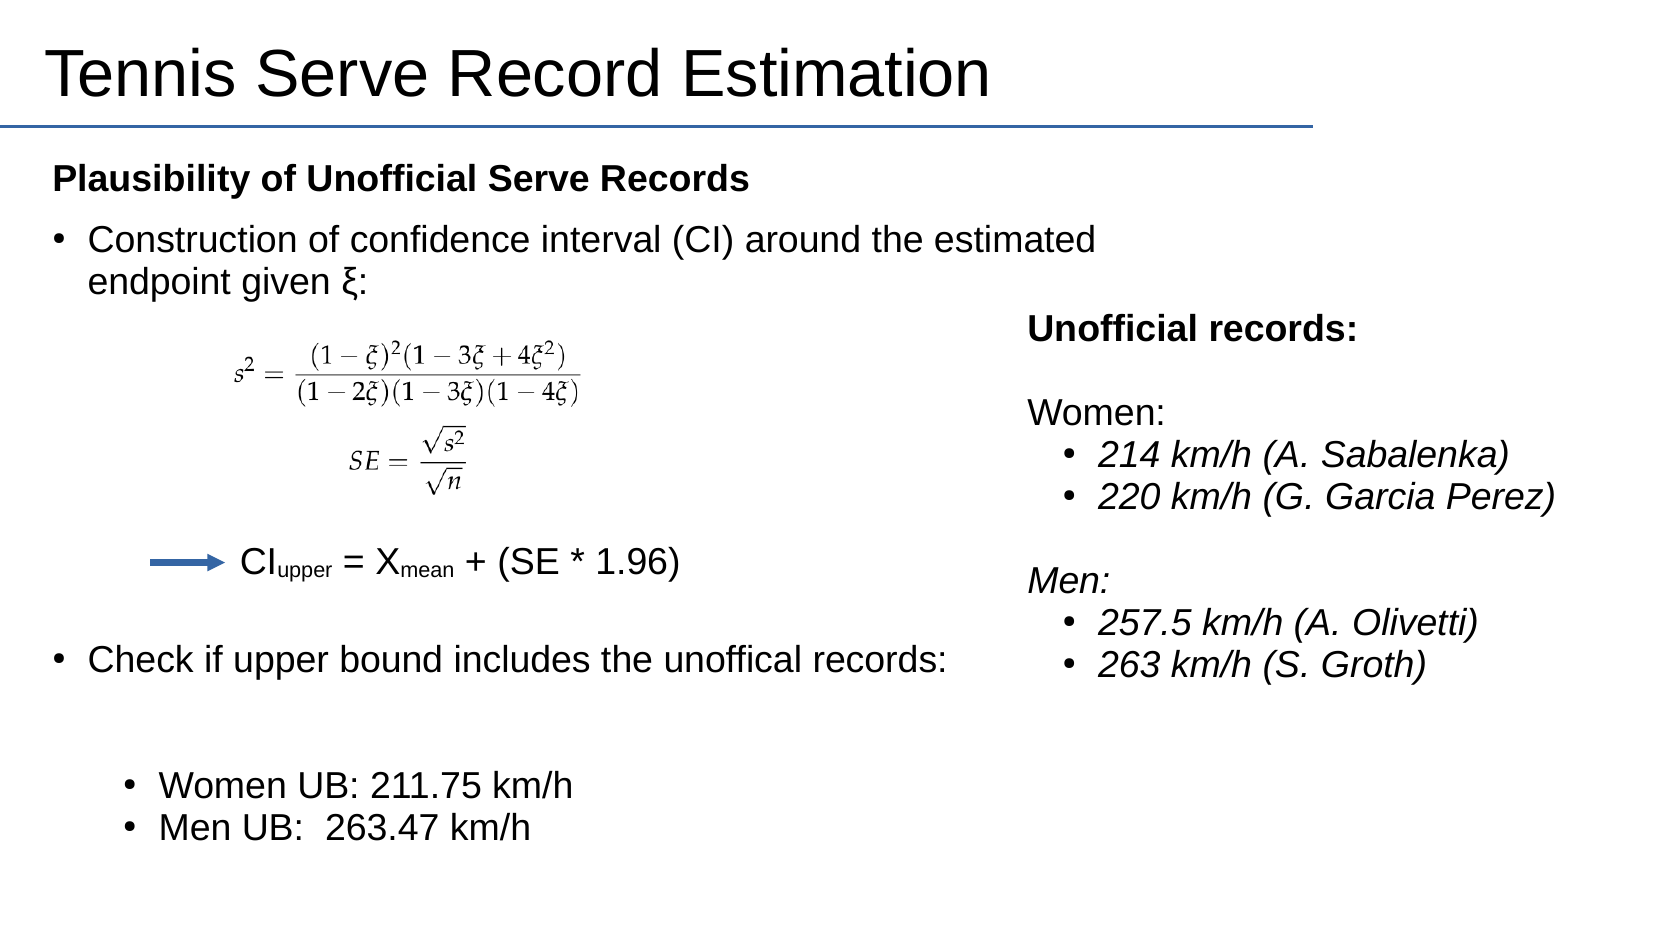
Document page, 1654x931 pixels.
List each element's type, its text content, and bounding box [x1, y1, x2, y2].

text_box Construction of confidence interval (CI) around the estimated endpoint given ξ: Check if upper bound includes the unoffical records: Women UB: 211.75 km/h Men UB: 263.47 km/h [37, 211, 1163, 898]
text_box Plausibility of Unofficial Serve Records [37, 150, 826, 211]
picture [215, 335, 638, 510]
text_box Unofficial records: Women: 214 km/h (A. Sabalenka) 220 km/h (G. Garcia Perez) Men: 257.5 km/h (A. Olivetti) 263 km/h (S. Groth) [1012, 300, 1613, 735]
title Tennis Serve Record Estimation [44, 17, 1387, 130]
text_box CIupper = Xmean + (SE * 1.96) [225, 532, 938, 601]
